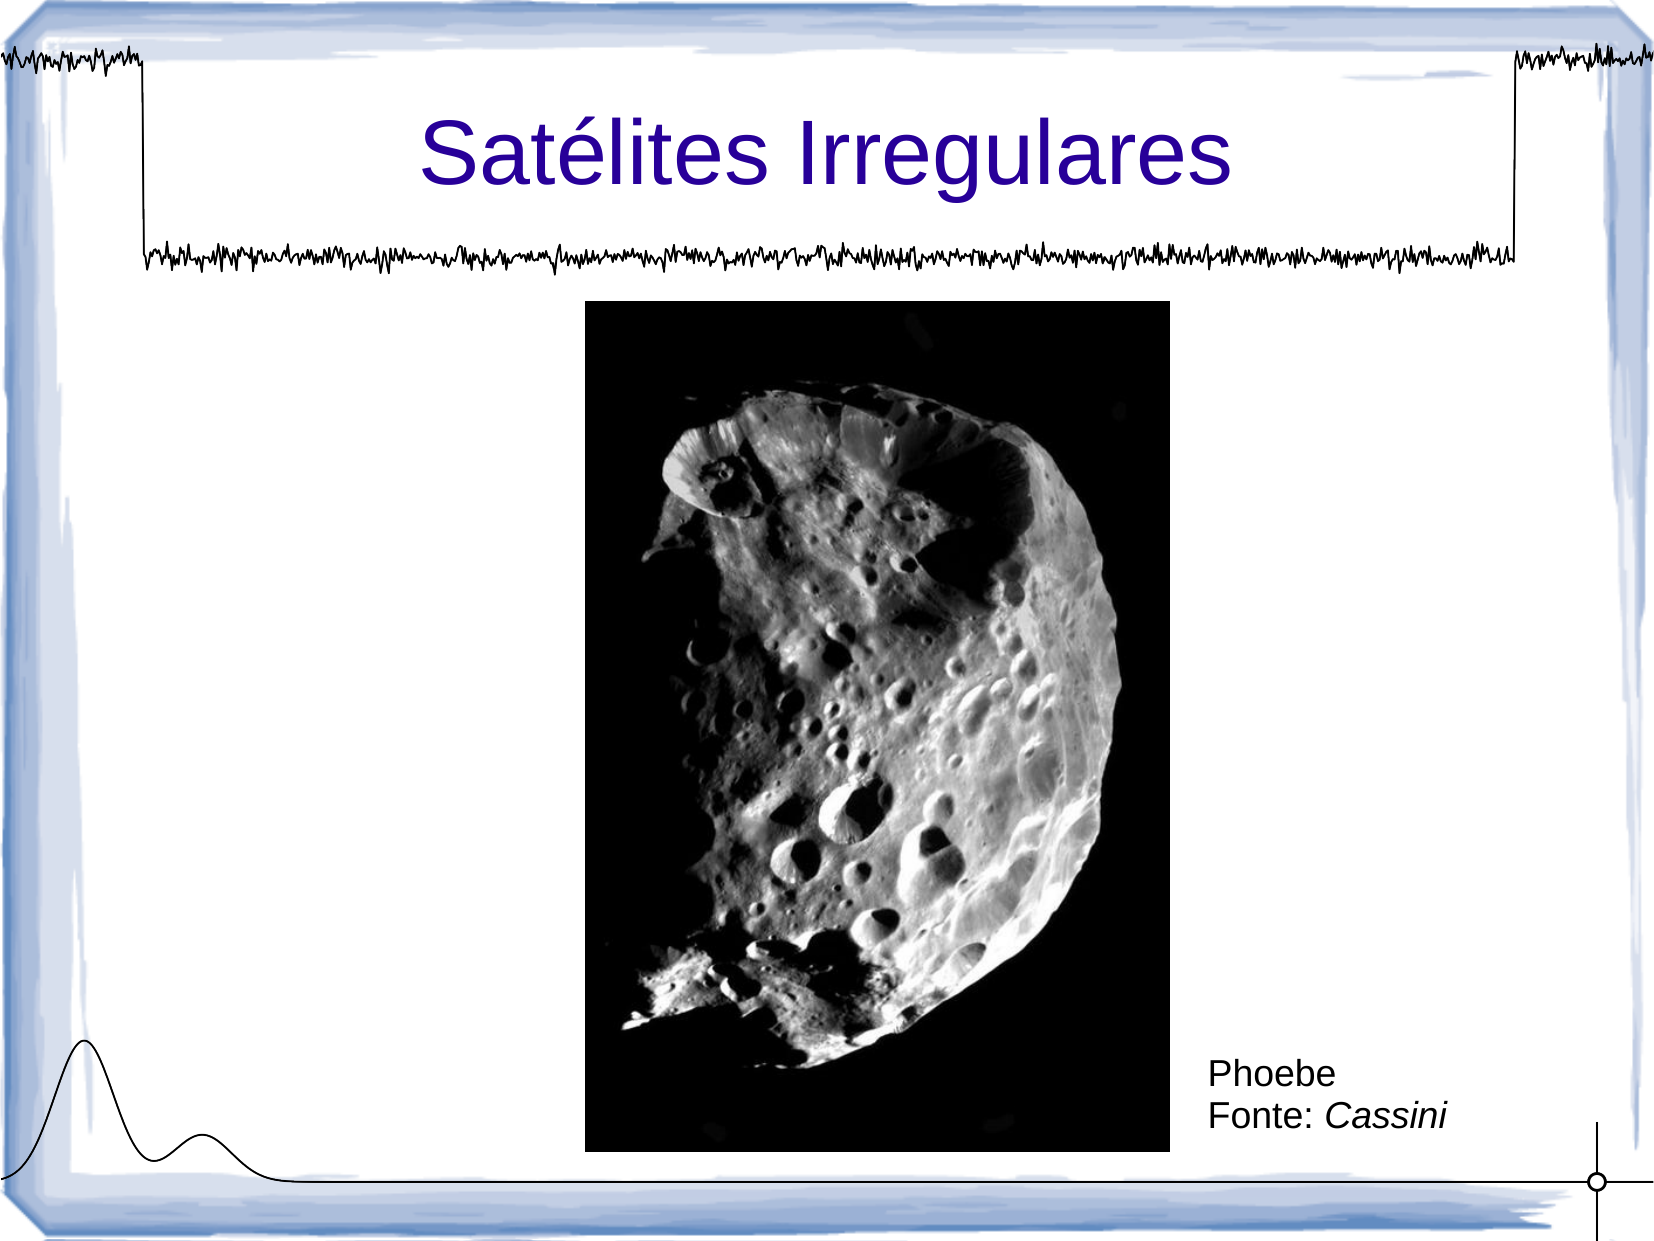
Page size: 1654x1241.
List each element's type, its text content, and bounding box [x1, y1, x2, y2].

picture [0, 0, 1654, 1241]
text_box Phoebe Fonte: Cassini [1192, 1045, 1462, 1145]
